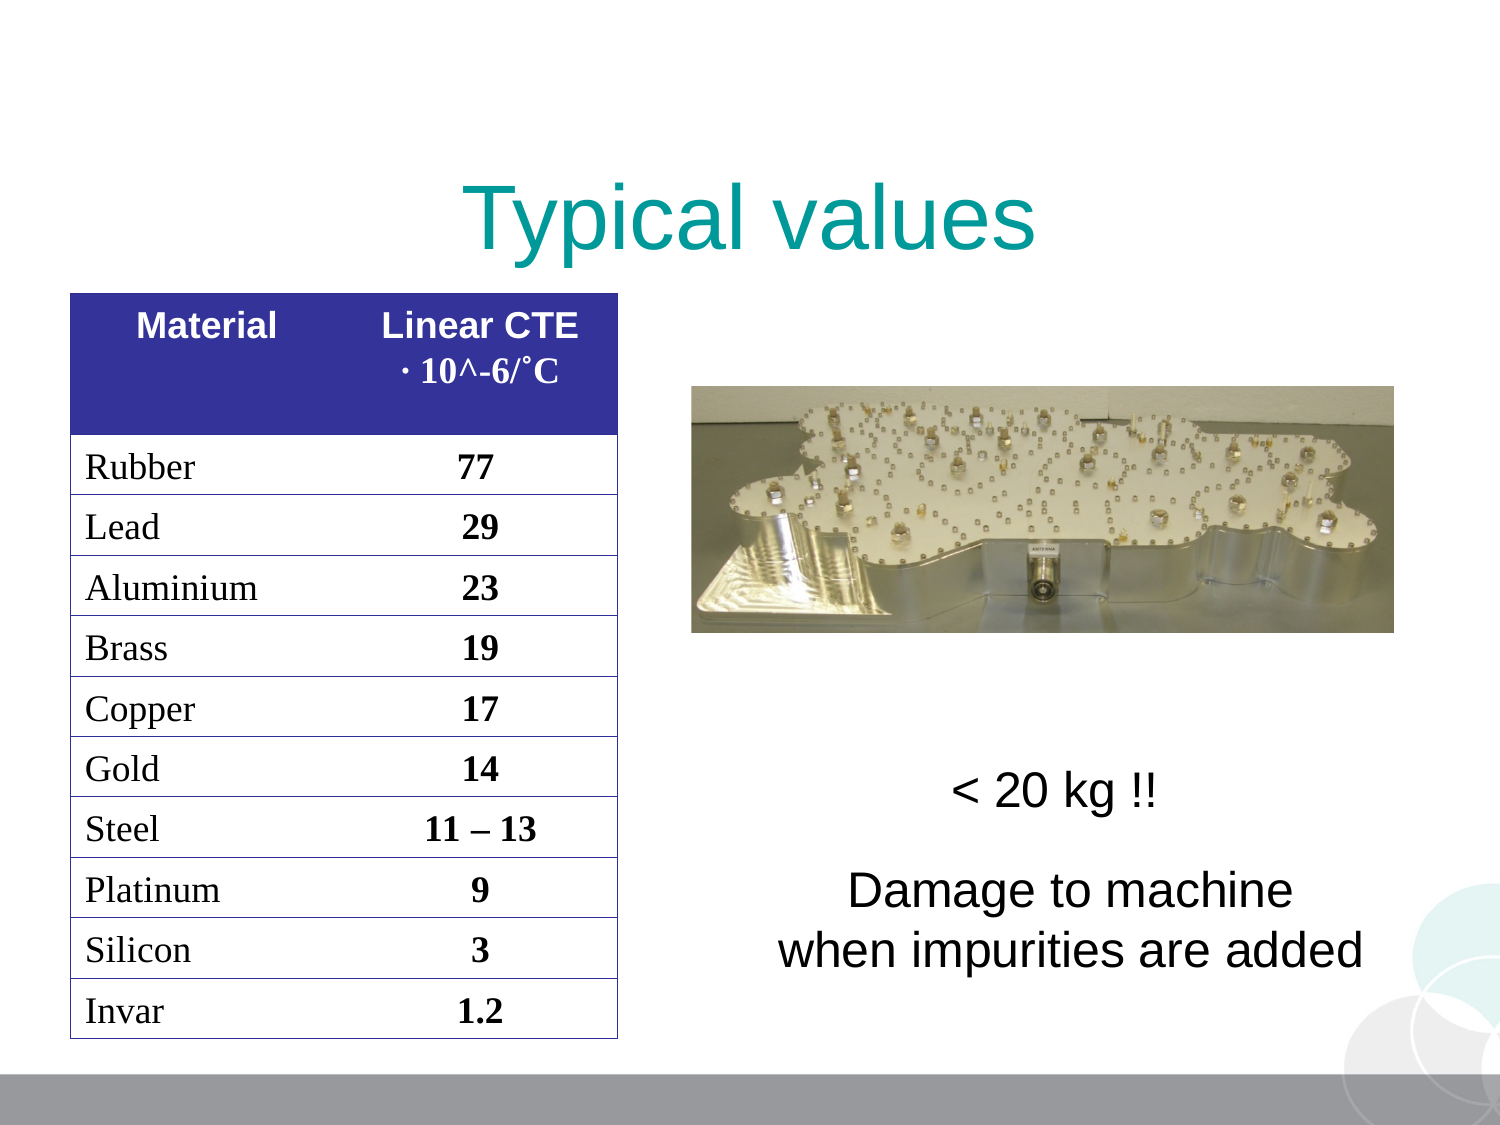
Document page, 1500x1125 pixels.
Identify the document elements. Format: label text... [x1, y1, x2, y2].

table_cell 9 [344, 858, 617, 917]
table_cell Copper [71, 677, 344, 736]
table_cell Lead [71, 495, 344, 555]
table_cell 19 [344, 616, 617, 676]
table_cell Aluminium [71, 556, 344, 615]
table_cell 17 [344, 677, 617, 736]
table_cell Steel [71, 797, 344, 857]
table_cell Invar [71, 979, 344, 1038]
picture [0, 879, 1500, 1125]
text_box < 20 kg !! [936, 749, 1174, 826]
table_cell 14 [344, 737, 617, 796]
picture [691, 386, 1394, 633]
table_cell 1.2 [344, 979, 617, 1038]
table_cell 11 – 13 [344, 797, 617, 857]
text_box Damage to machine when impurities are added [763, 849, 1380, 986]
table_cell Rubber [71, 435, 344, 494]
table_cell 29 [344, 495, 617, 555]
table_header Material [71, 294, 344, 434]
table_header Linear CTE ∙ 10^-6/˚C [344, 294, 617, 434]
table_cell 3 [344, 918, 617, 978]
table_cell 23 [344, 556, 617, 615]
table_cell Brass [71, 616, 344, 676]
title Typical values [62, 137, 1438, 288]
table_cell Gold [71, 737, 344, 796]
table_cell Platinum [71, 858, 344, 917]
table_cell 77 [344, 435, 617, 494]
table_cell Silicon [71, 918, 344, 978]
